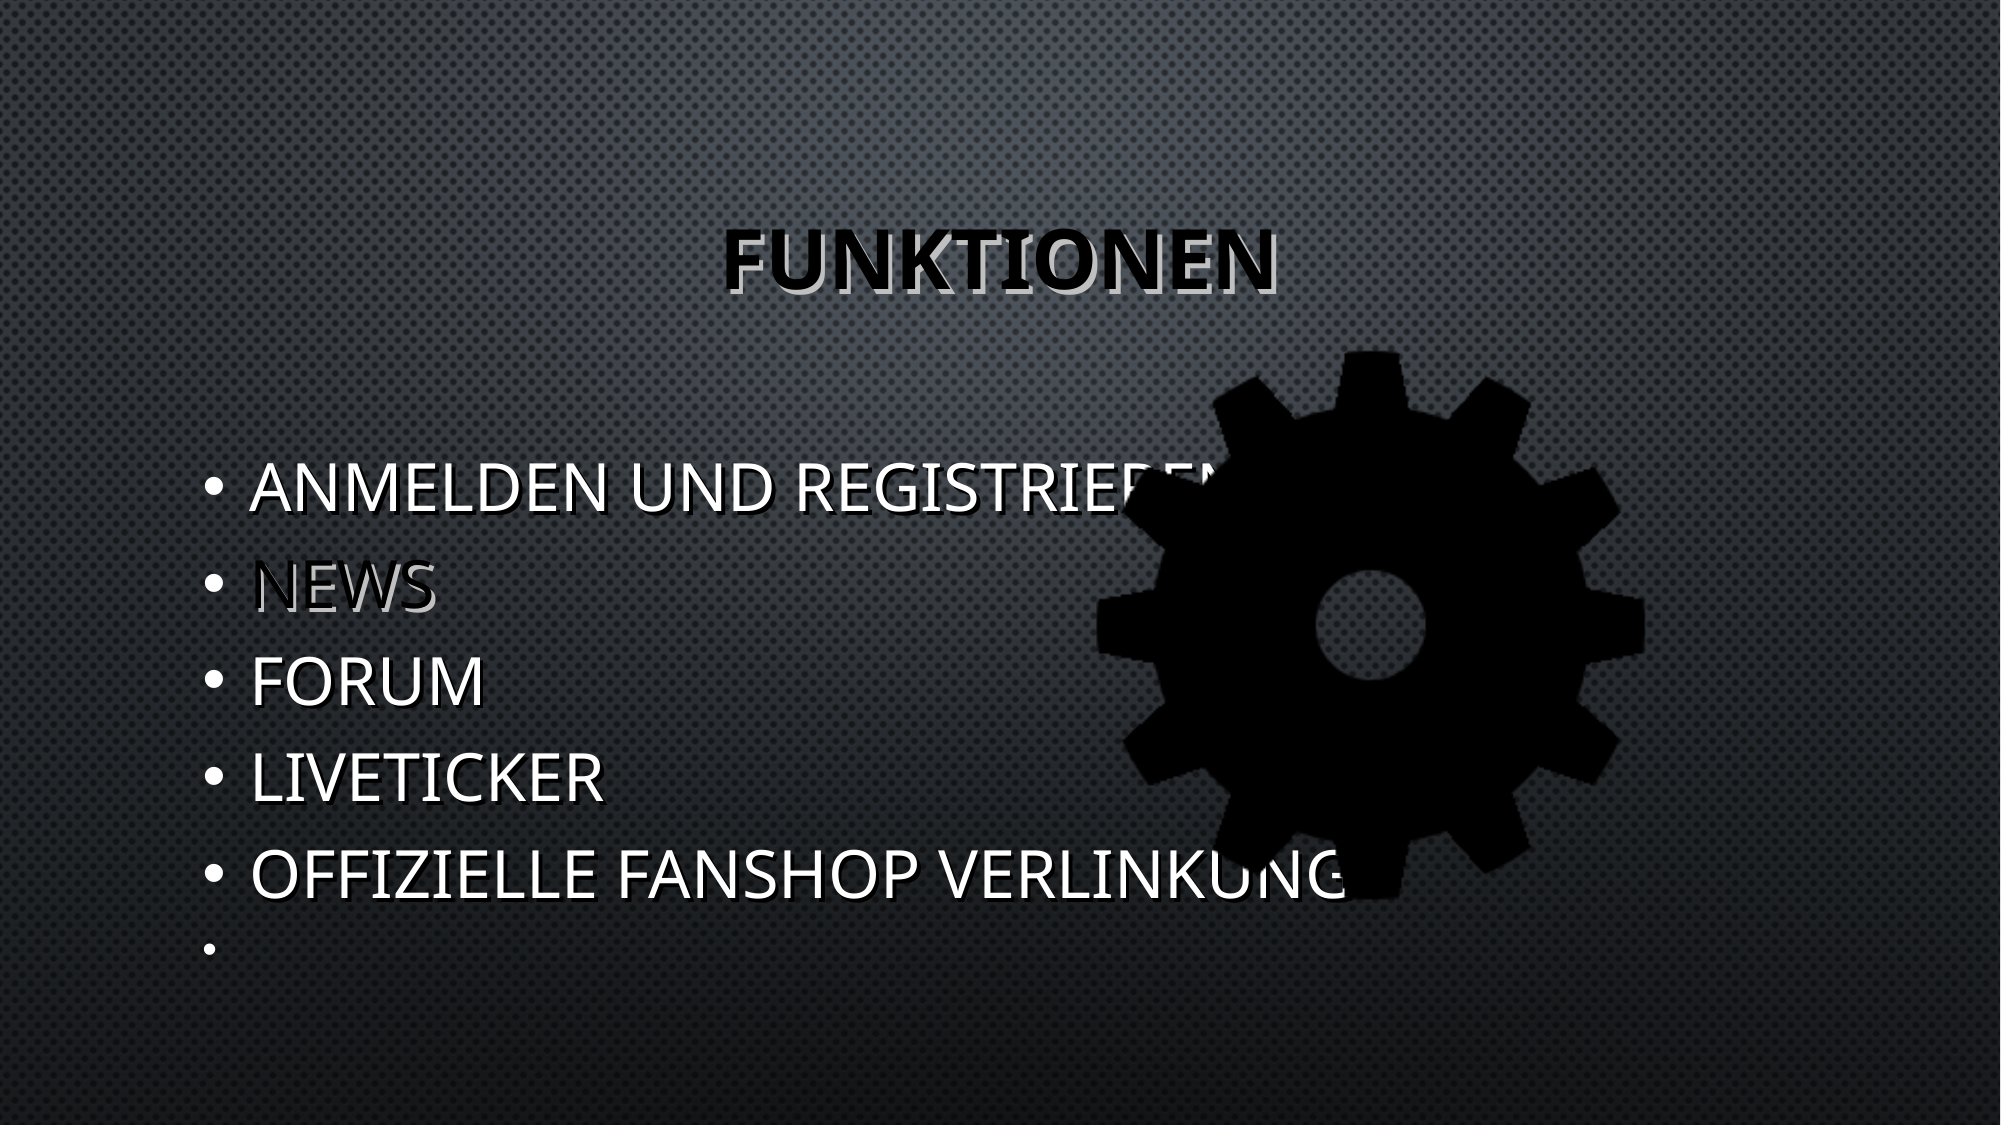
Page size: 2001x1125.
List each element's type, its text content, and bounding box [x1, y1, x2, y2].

title Funktionen [187, 99, 1813, 413]
list Anmelden und registrieren News Forum Liveticker Offizielle Fanshop Verlinkung [187, 437, 1813, 950]
picture [1060, 299, 1663, 935]
